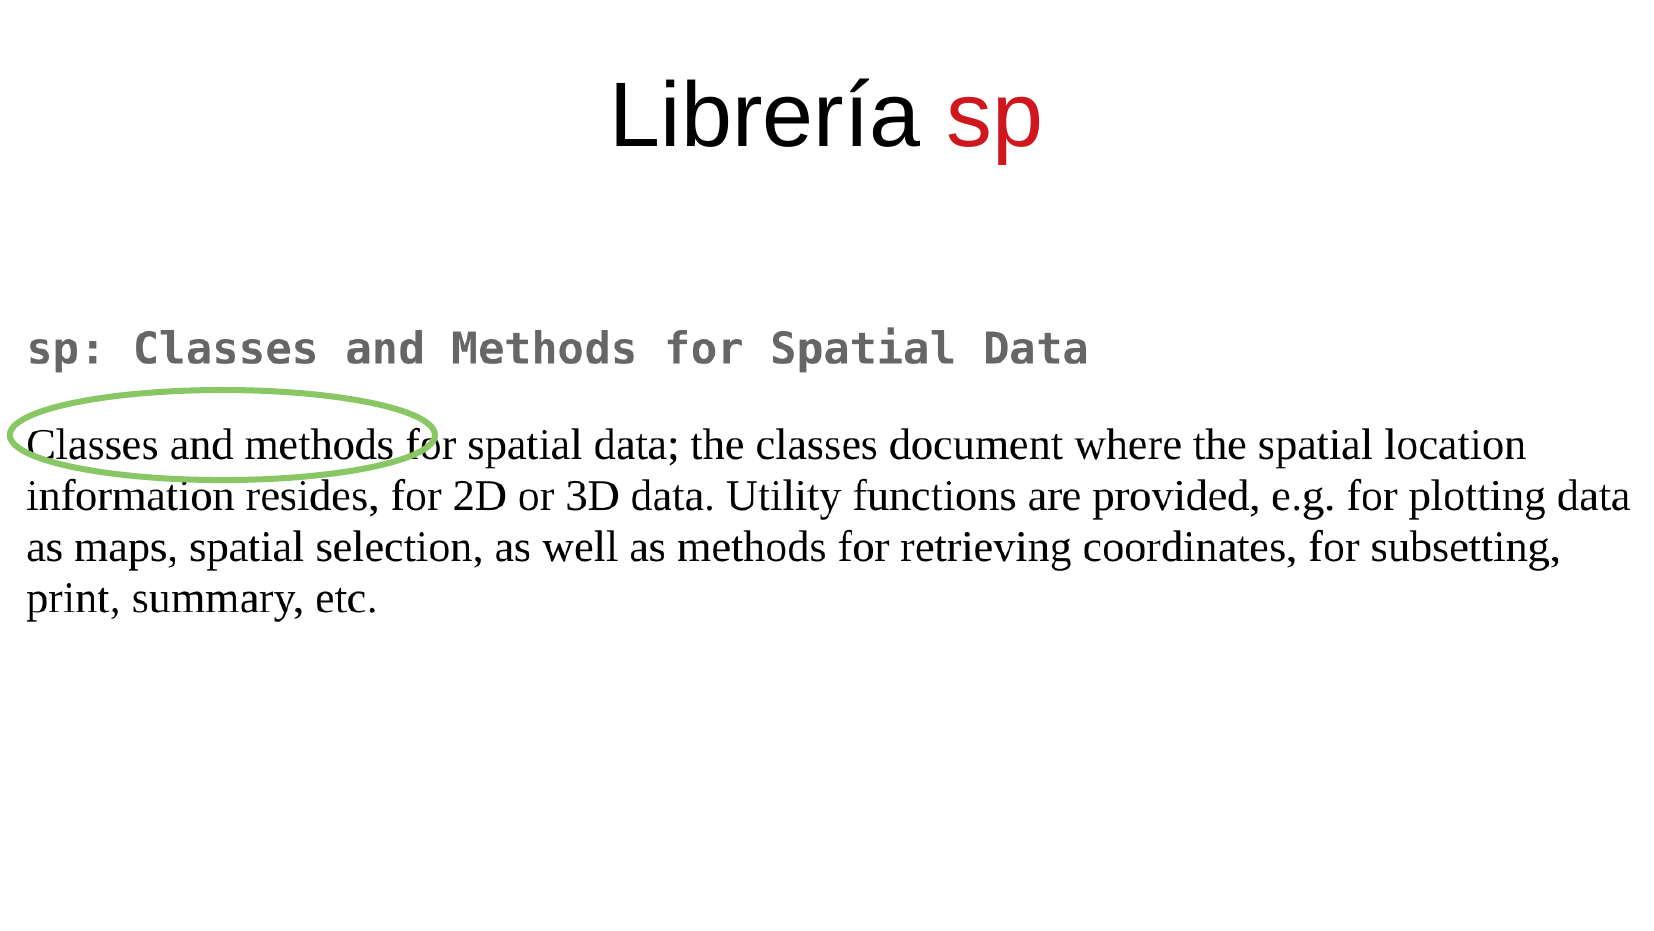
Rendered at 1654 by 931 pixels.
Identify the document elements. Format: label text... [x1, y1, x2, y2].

picture [9, 311, 1654, 634]
text_box [9, 390, 436, 481]
title Librería sp [82, 37, 1571, 193]
